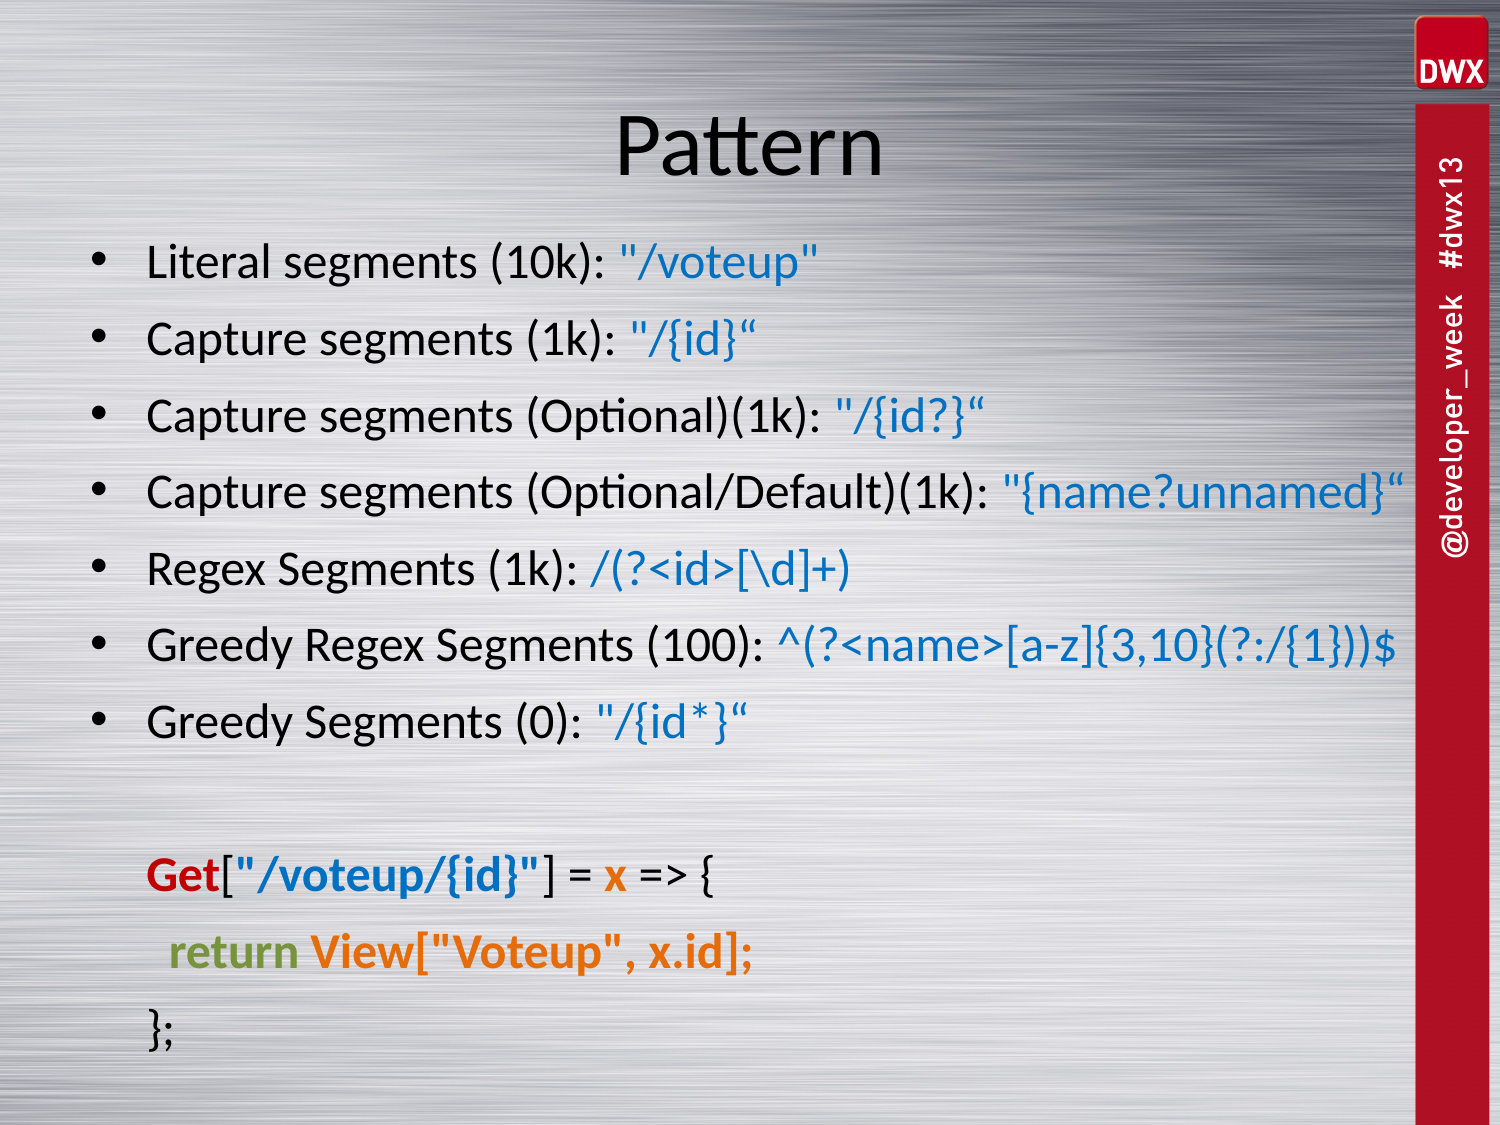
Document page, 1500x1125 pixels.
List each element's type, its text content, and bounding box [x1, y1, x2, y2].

list Literal segments (10k): "/voteup" Capture segments (1k): "/{id}“ Capture segments (Optional)(1k): "/{id?}“ Capture segments (Optional/Default)(1k): "{name?unnamed}“ Regex Segments (1k): /(?<id>[\d]+) Greedy Regex Segments (100): ^(?<name>[a-z]{3,10}(?:/{1}))$ Greedy Segments (0): "/{id*}“ Get["/voteup/{id}"] = x => { return View["Voteup", x.id]; }; [75, 221, 1426, 1063]
picture [0, 0, 1500, 1125]
title Pattern [75, 45, 1426, 221]
